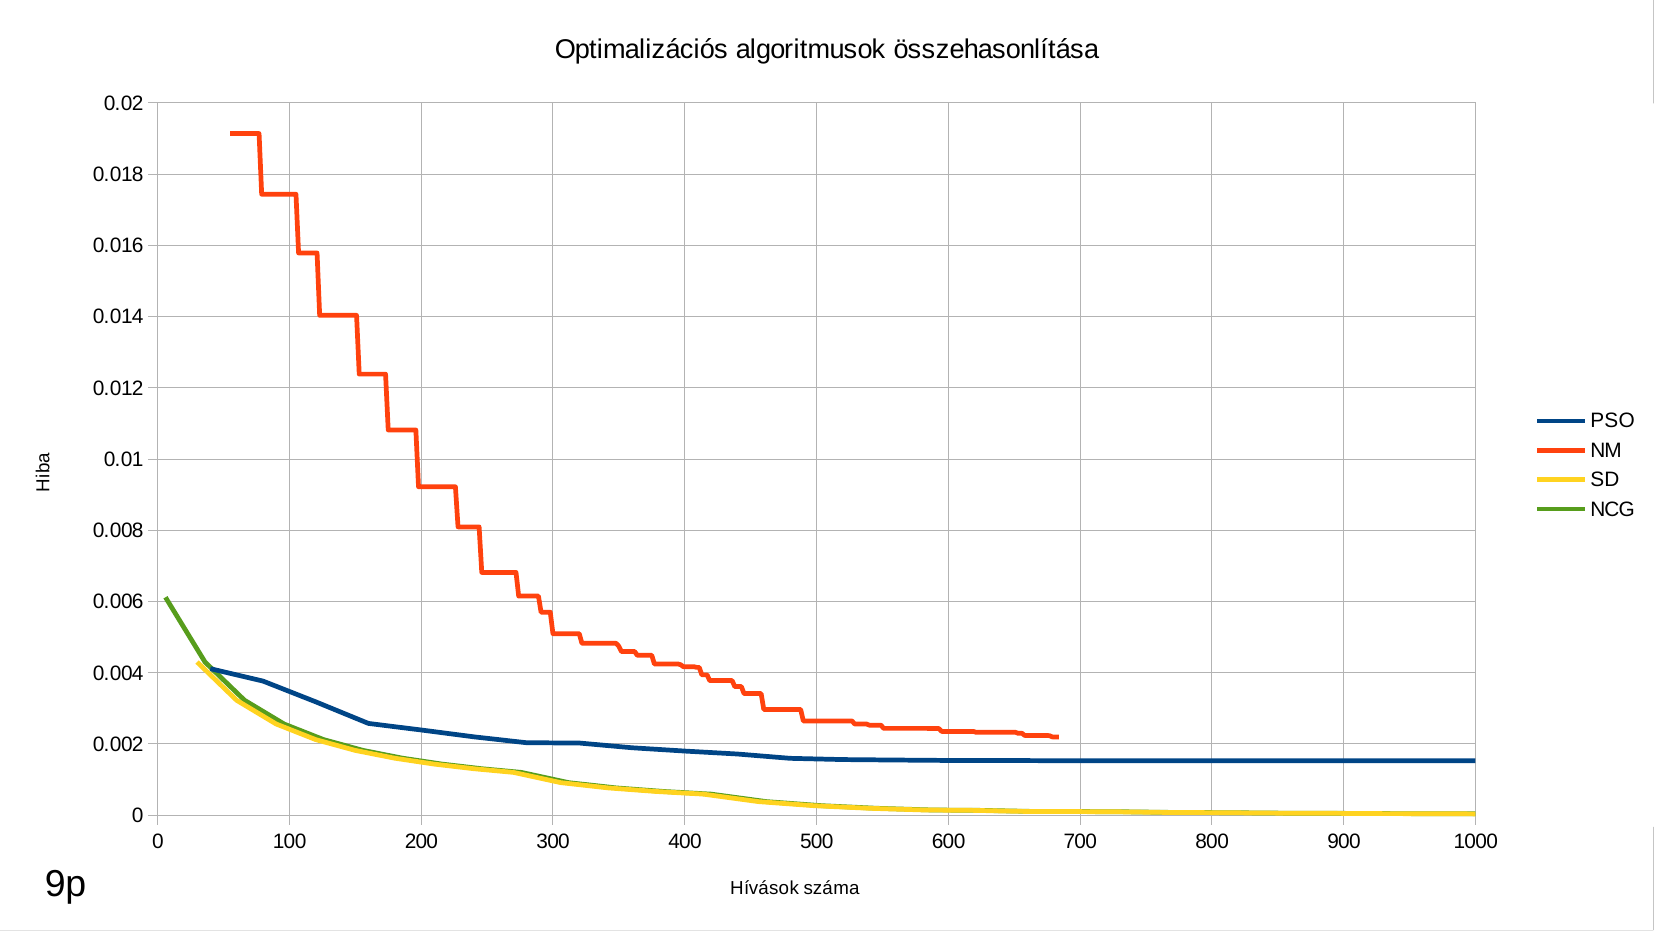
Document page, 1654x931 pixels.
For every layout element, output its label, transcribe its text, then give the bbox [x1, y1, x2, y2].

chart [0, 0, 1654, 931]
text_box 9p [30, 855, 106, 912]
